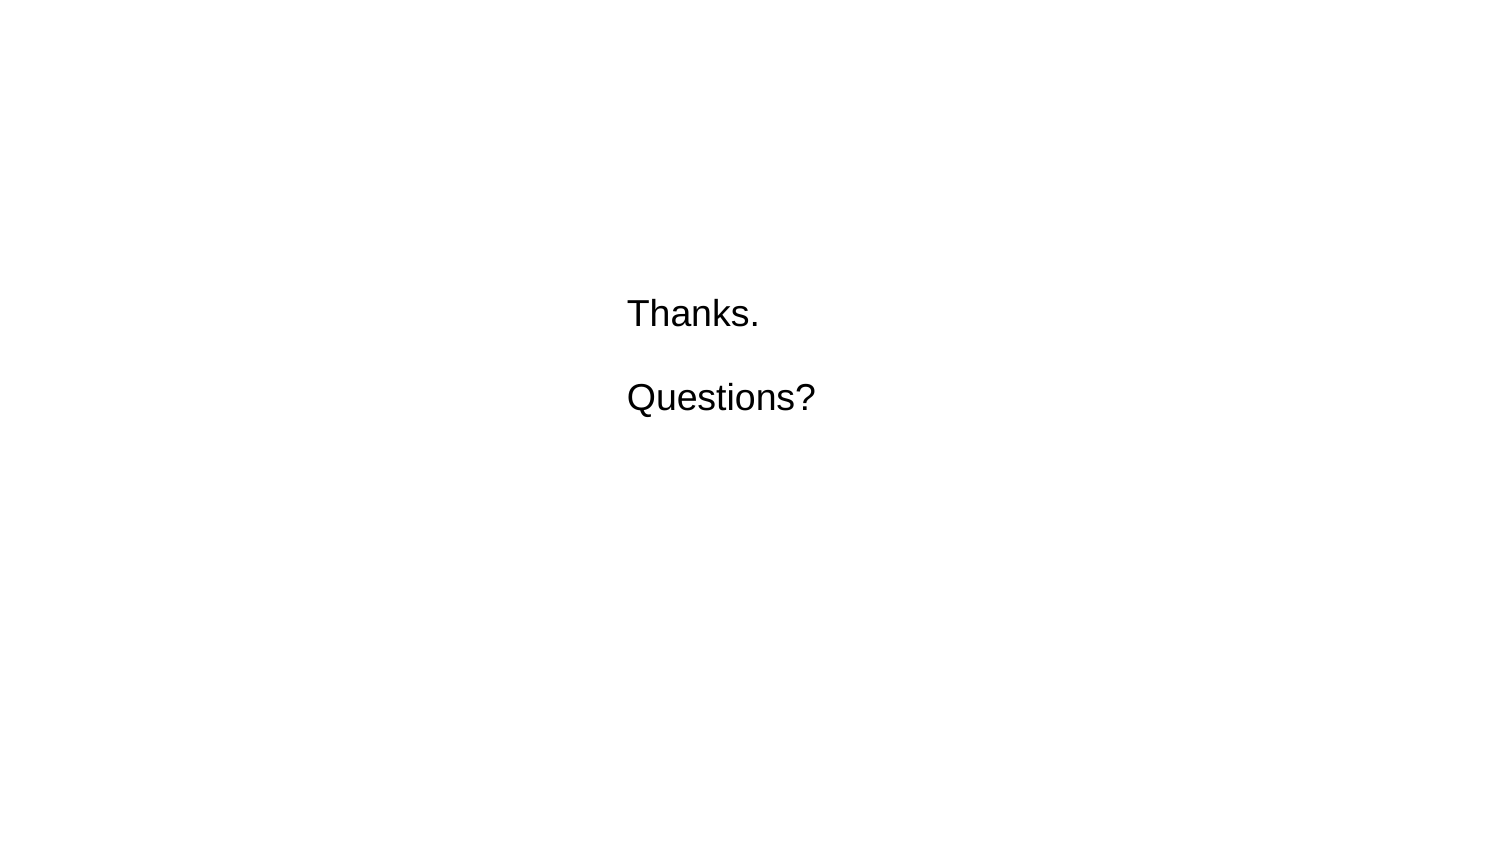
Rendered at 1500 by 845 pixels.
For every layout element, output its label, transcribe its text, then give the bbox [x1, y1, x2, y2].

text_box Thanks. Questions? [612, 285, 832, 426]
